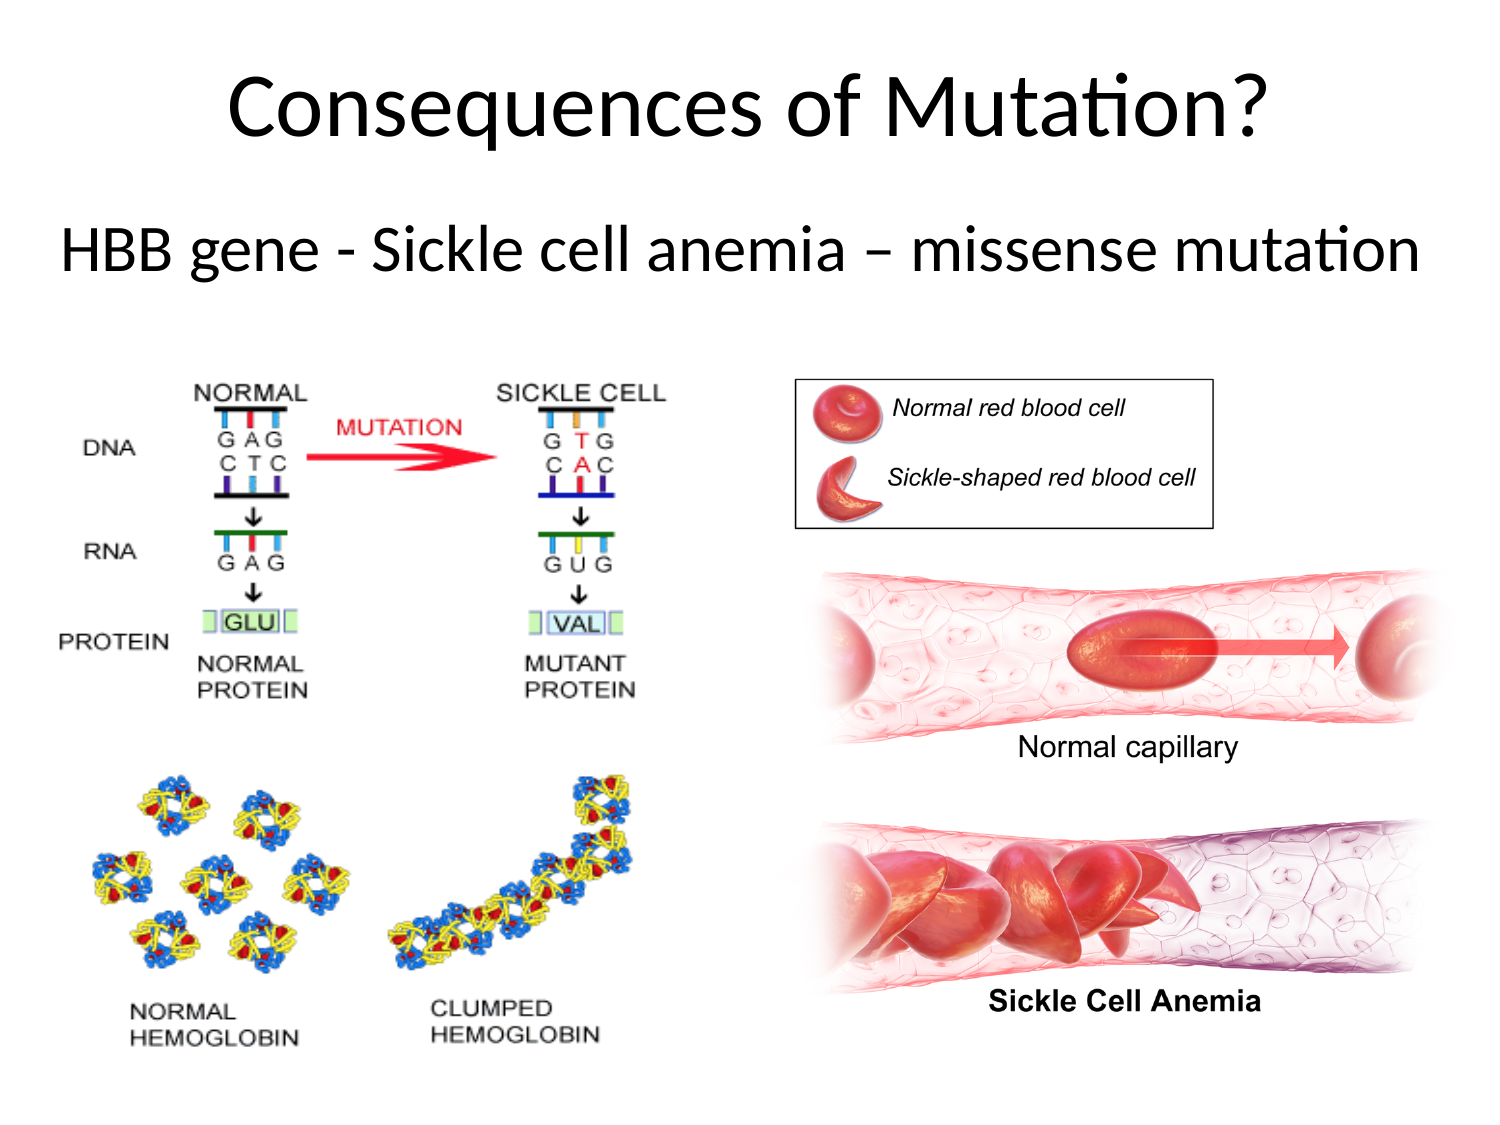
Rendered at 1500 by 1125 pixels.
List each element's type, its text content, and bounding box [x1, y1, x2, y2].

picture [0, 325, 1461, 1069]
text_box HBB gene - Sickle cell anemia – missense mutation [0, 197, 1483, 293]
title Consequences of Mutation? [75, 5, 1425, 194]
